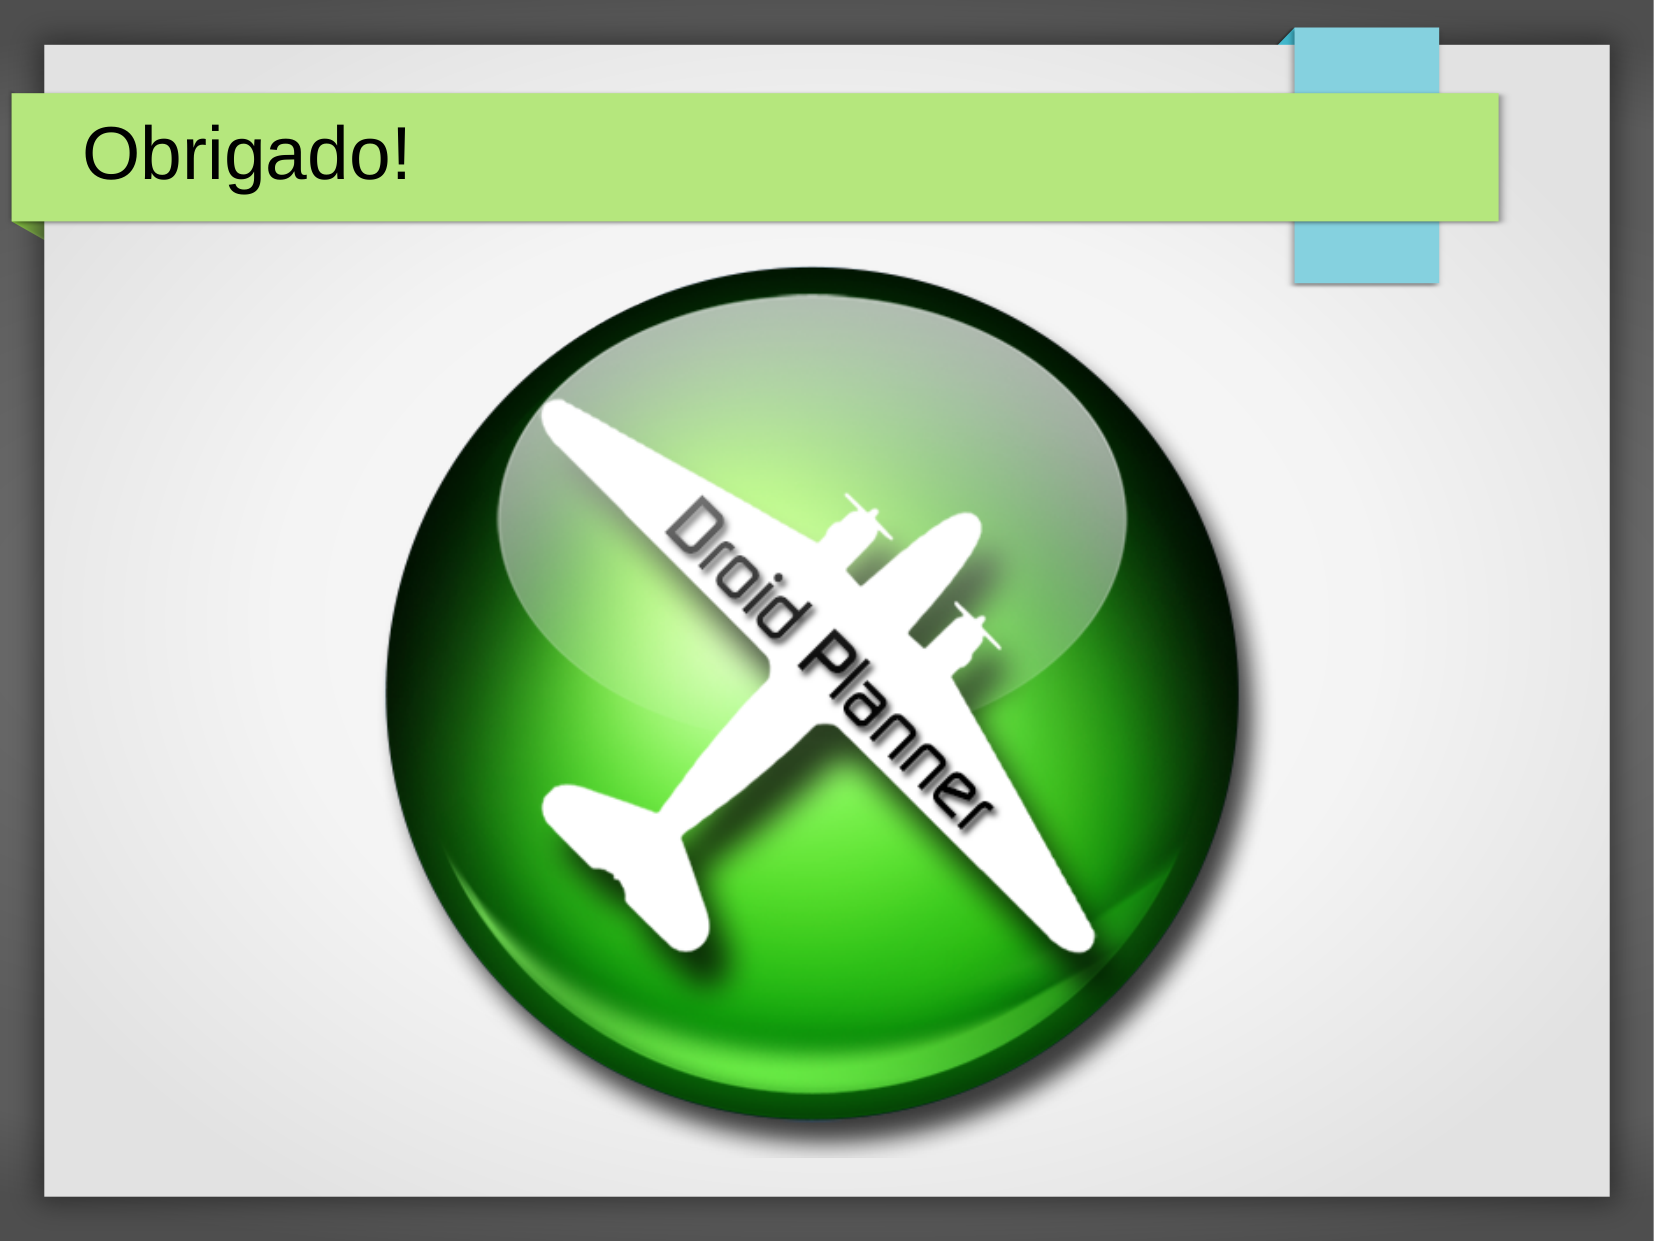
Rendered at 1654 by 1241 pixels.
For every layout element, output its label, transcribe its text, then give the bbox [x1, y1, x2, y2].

picture [0, 0, 1654, 1241]
title Obrigado! [82, 94, 1264, 213]
